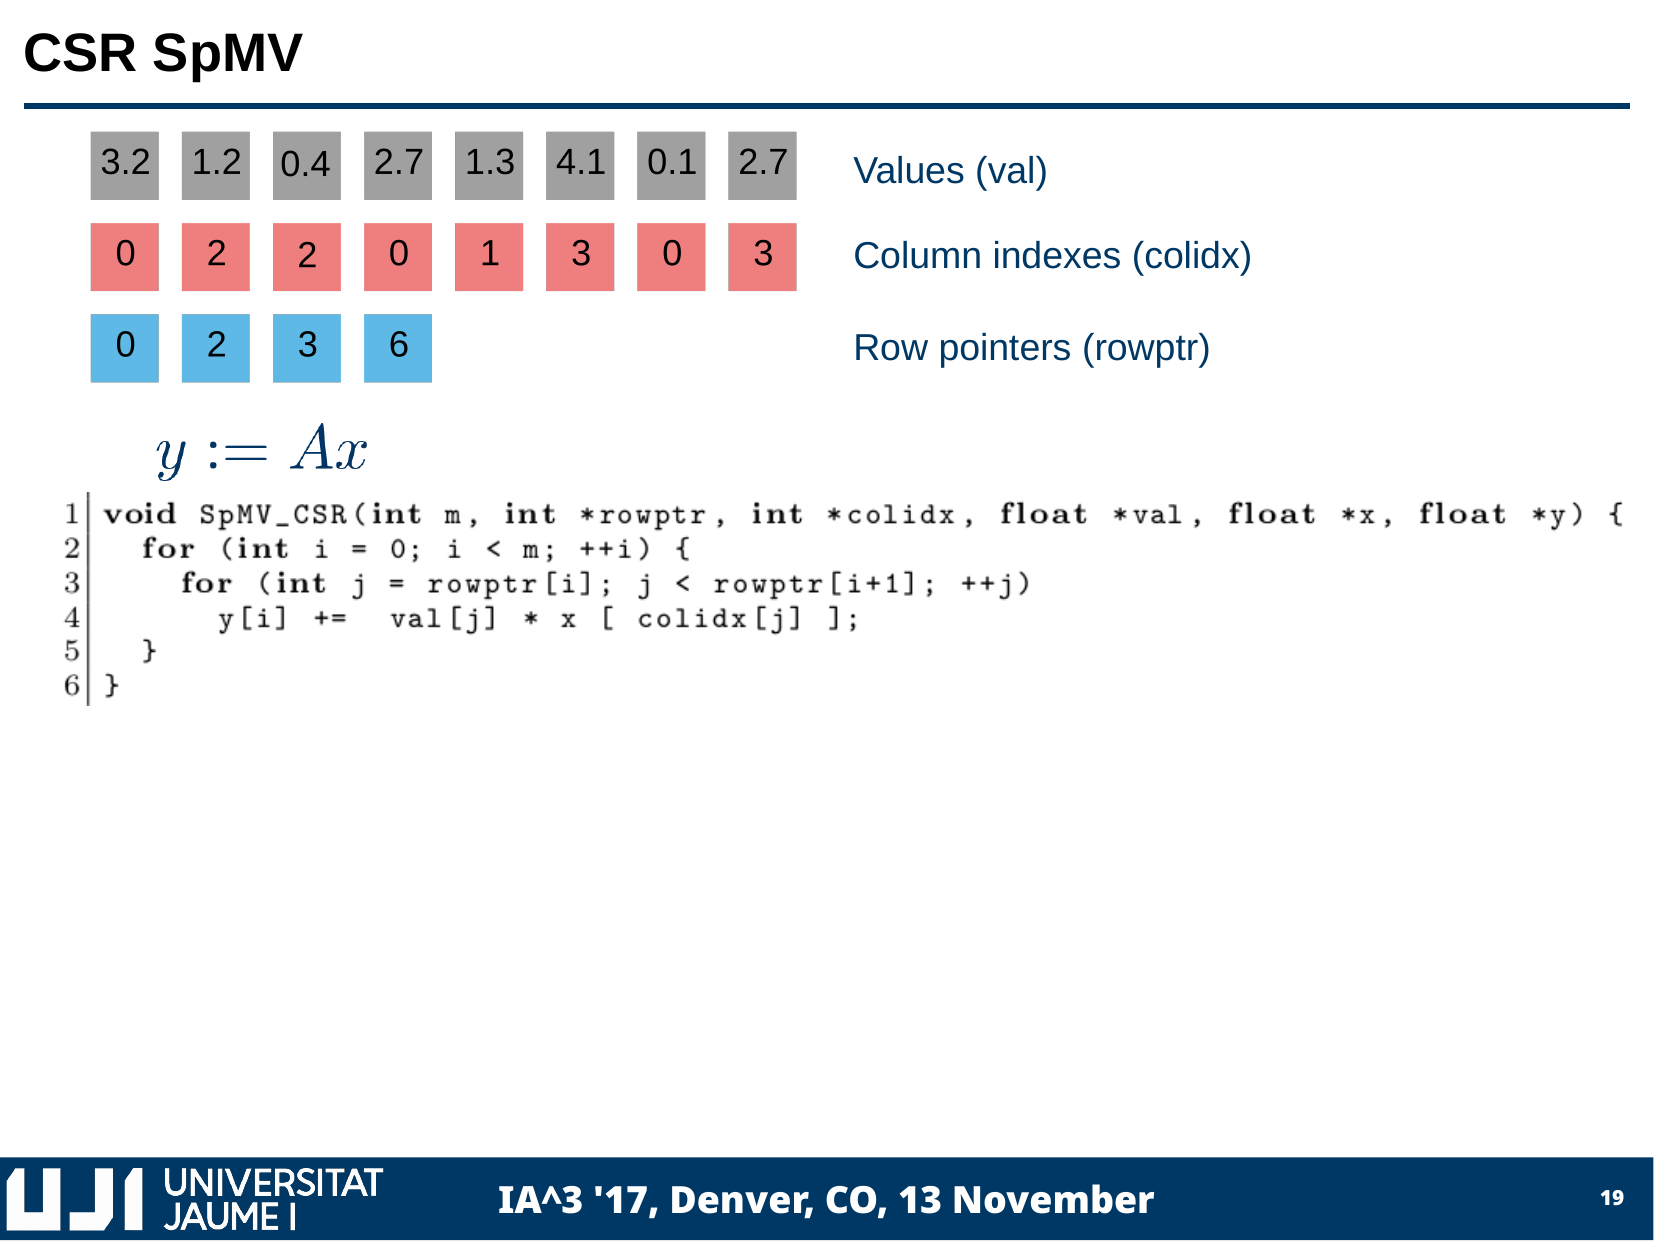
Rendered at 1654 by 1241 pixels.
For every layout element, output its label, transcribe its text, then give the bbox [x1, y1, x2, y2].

picture [156, 423, 367, 481]
text_box Row pointers (rowptr) [838, 318, 1226, 376]
picture [83, 124, 804, 390]
picture [56, 492, 1630, 706]
picture [0, 1158, 390, 1241]
text_box Column indexes (colidx) [838, 227, 1268, 284]
text_box Values (val) [838, 141, 1063, 199]
title CSR SpMV [23, 0, 1630, 107]
